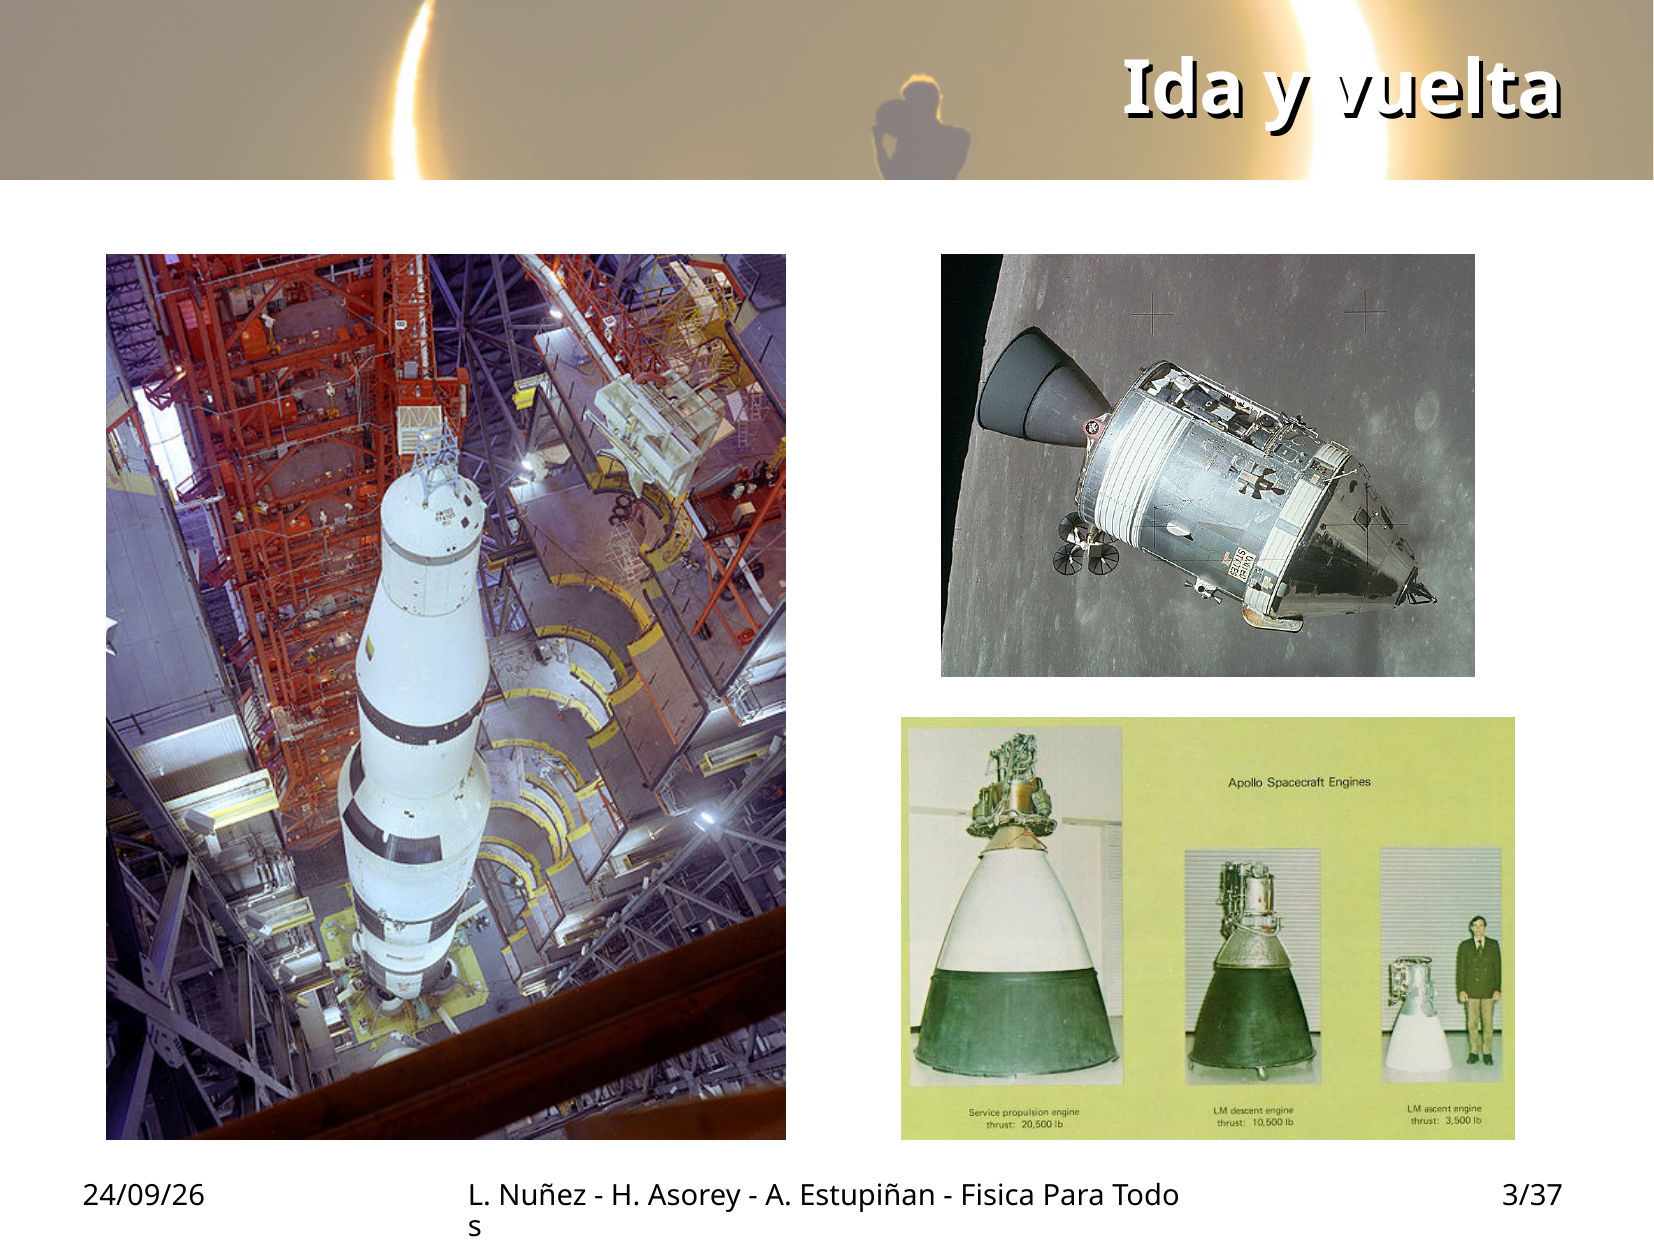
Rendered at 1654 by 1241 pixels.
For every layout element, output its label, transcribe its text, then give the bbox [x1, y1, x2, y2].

picture [941, 254, 1475, 678]
picture [106, 254, 786, 1141]
title Ida y vuelta [75, 19, 1564, 151]
picture [0, 0, 1654, 180]
picture [901, 717, 1515, 1140]
